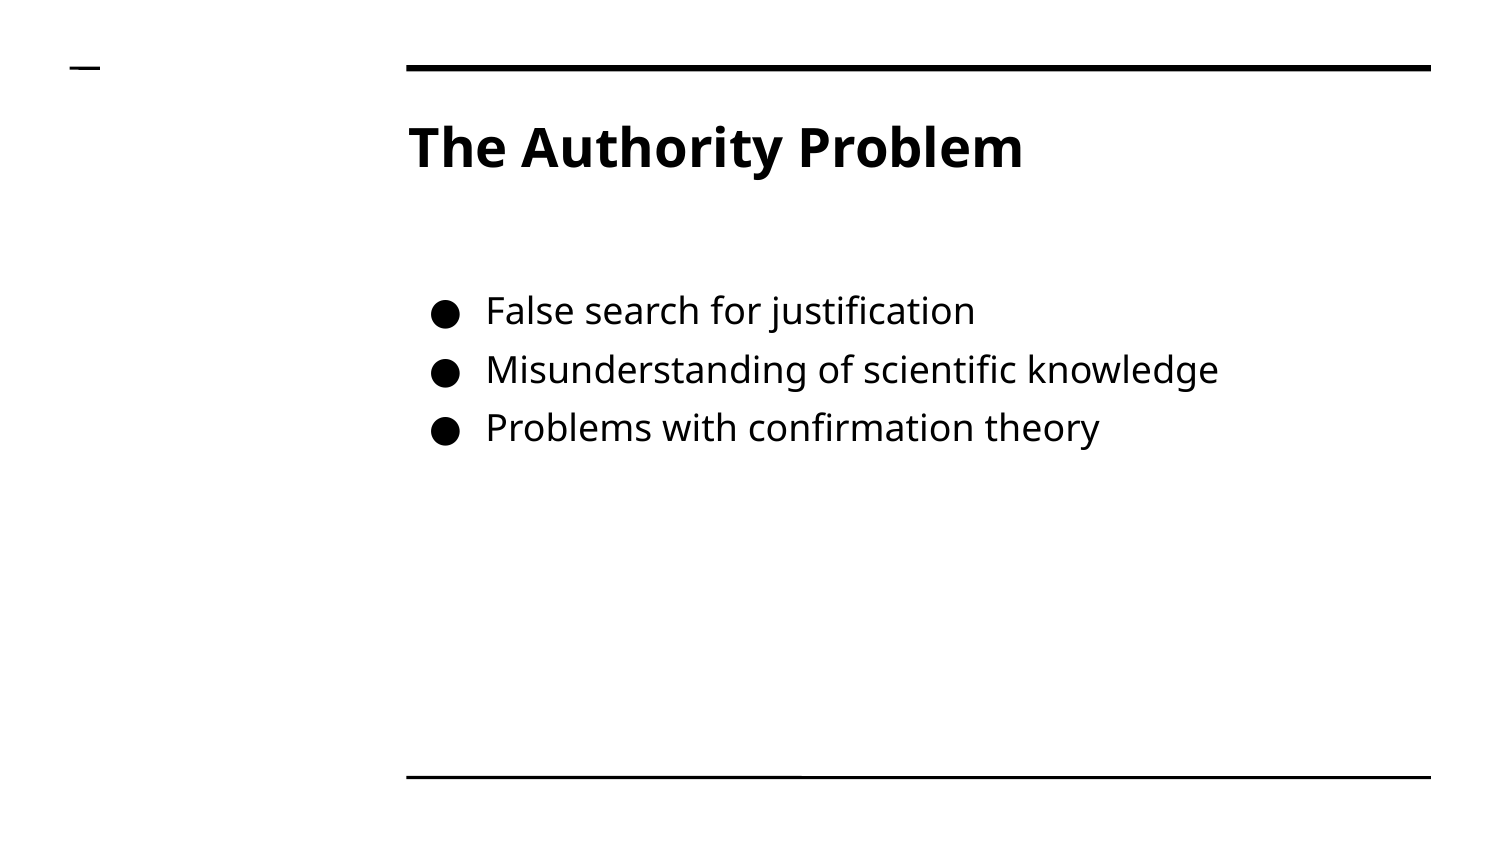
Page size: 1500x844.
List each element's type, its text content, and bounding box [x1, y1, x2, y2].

list False search for justification Misunderstanding of scientific knowledge Problems with confirmation theory [395, 261, 1433, 755]
title The Authority Problem [393, 94, 1431, 199]
